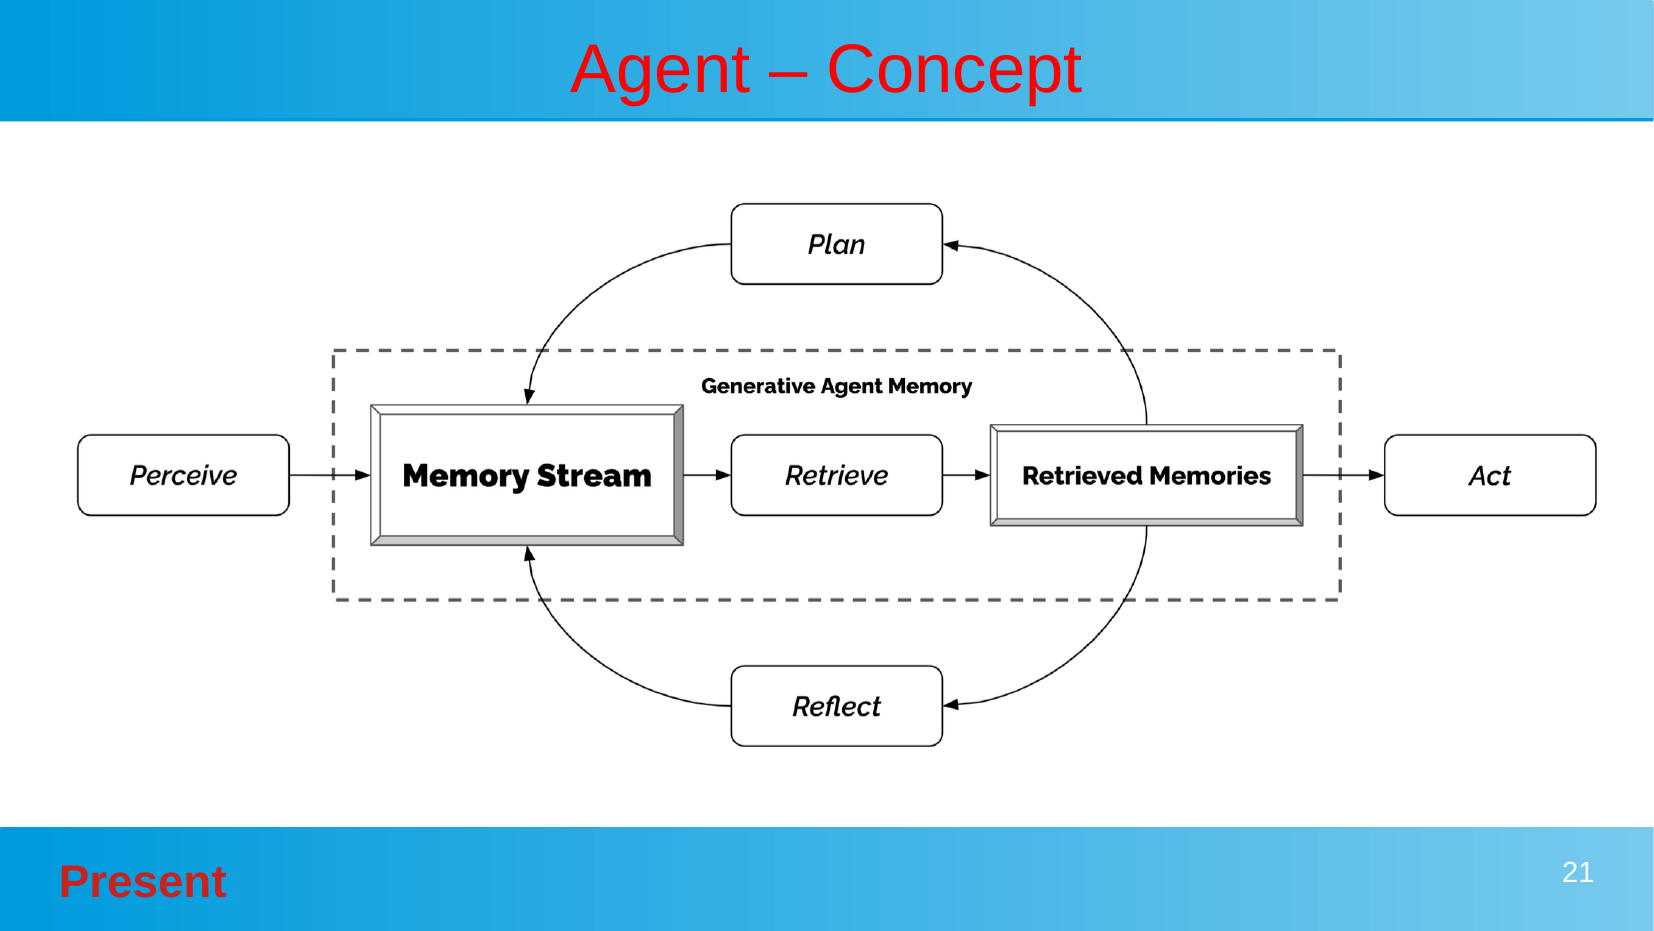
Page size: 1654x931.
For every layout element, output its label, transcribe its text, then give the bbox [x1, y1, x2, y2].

title Agent – Concept [59, 29, 1595, 108]
picture [45, 180, 1627, 780]
